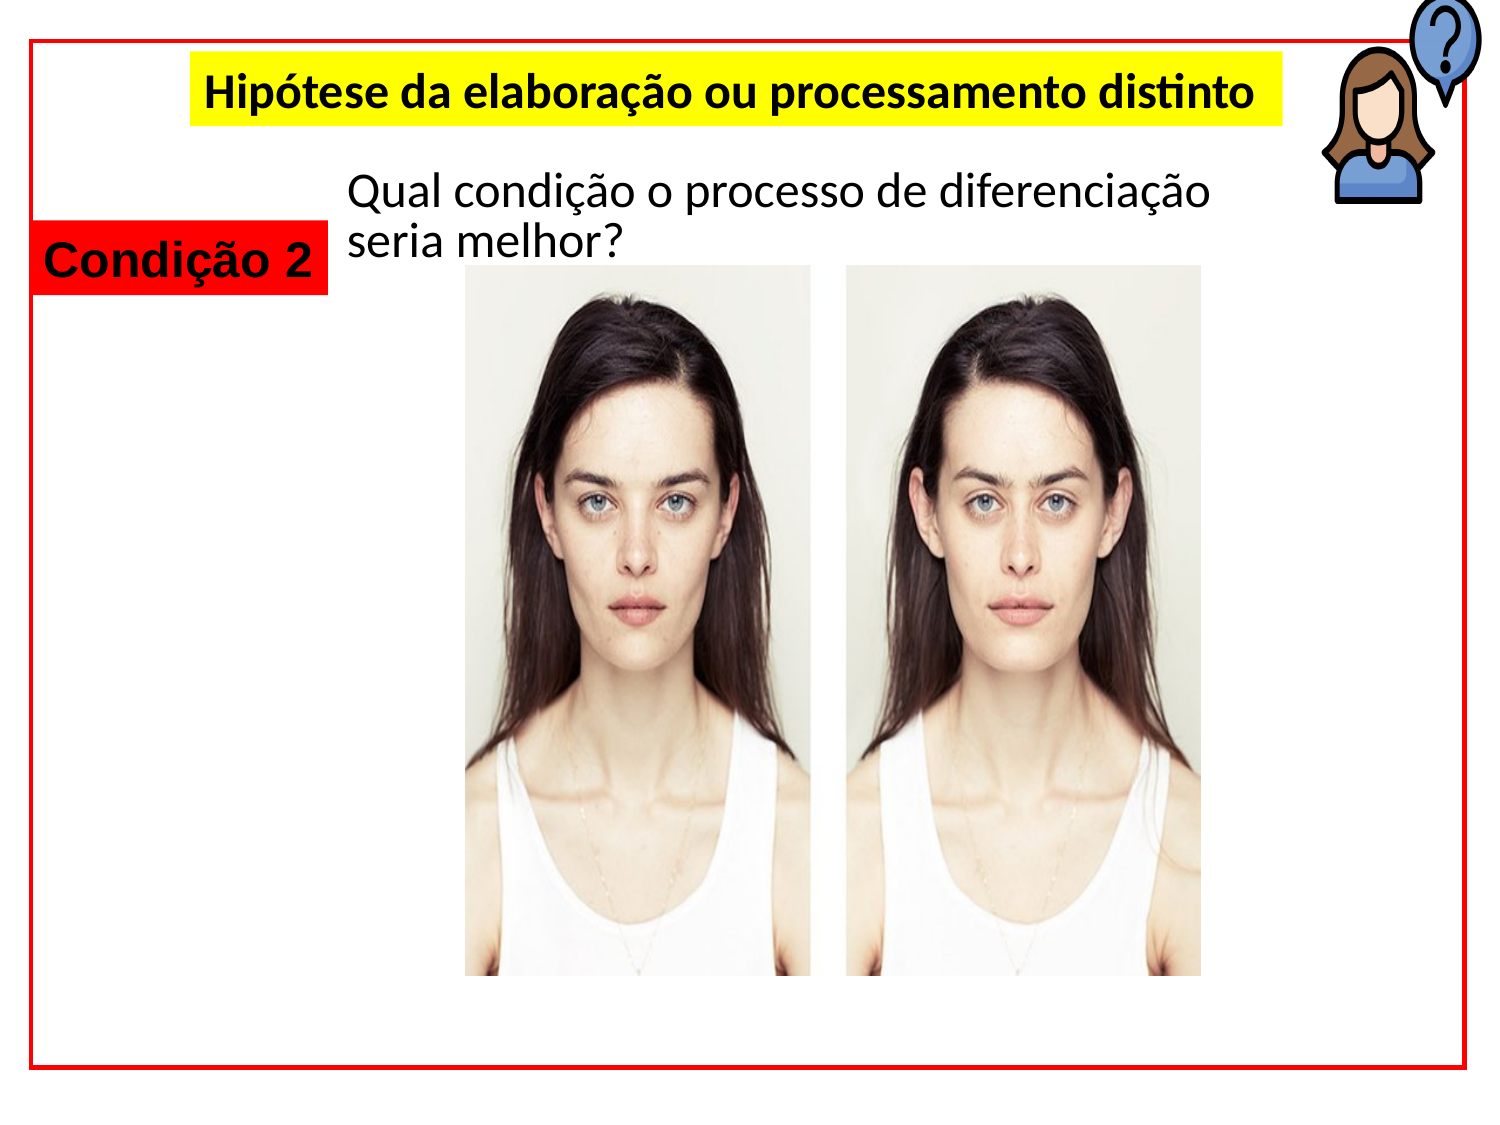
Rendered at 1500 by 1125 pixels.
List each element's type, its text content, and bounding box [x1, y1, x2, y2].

text_box Qual condição o processo de diferenciação seria melhor? [332, 162, 1285, 278]
picture [1319, 0, 1484, 207]
text_box Condição 2 [29, 220, 328, 296]
picture [465, 278, 1201, 976]
text_box Hipótese da elaboração ou processamento distinto [189, 51, 1283, 127]
